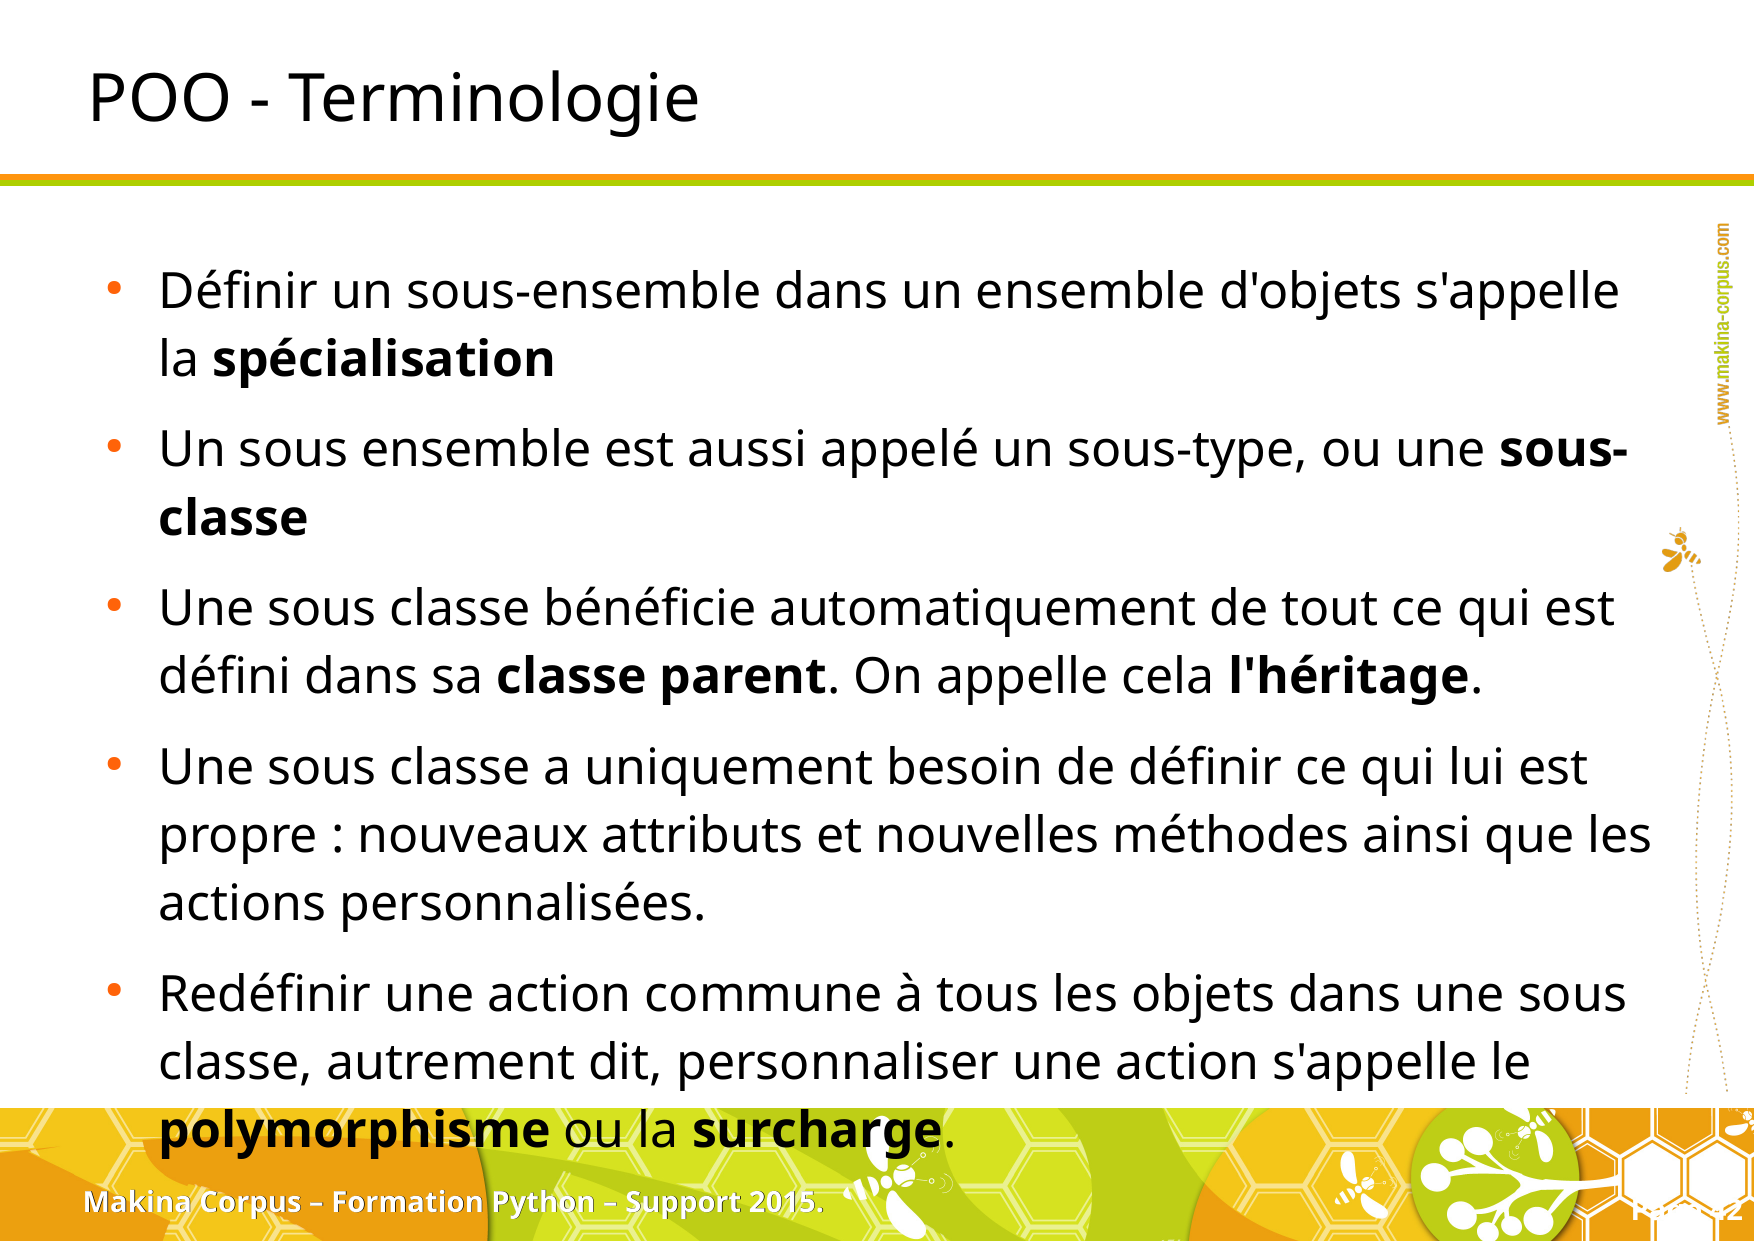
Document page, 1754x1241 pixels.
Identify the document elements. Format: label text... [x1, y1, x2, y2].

title POO - Terminologie [87, 31, 1667, 160]
list Définir un sous-ensemble dans un ensemble d'objets s'appelle la spécialisation Un sous ensemble est aussi appelé un sous-type, ou une sous-classe Une sous classe bénéficie automatiquement de tout ce qui est défini dans sa classe parent. On appelle cela l'héritage. Une sous classe a uniquement besoin de définir ce qui lui est propre : nouveaux attributs et nouvelles méthodes ainsi que les actions personnalisées. Redéfinir une action commune à tous les objets dans une sous classe, autrement dit, personnaliser une action s'appelle le polymorphisme ou la surcharge. [87, 254, 1667, 1019]
picture [0, 1108, 1754, 1241]
picture [1639, 203, 1754, 1093]
